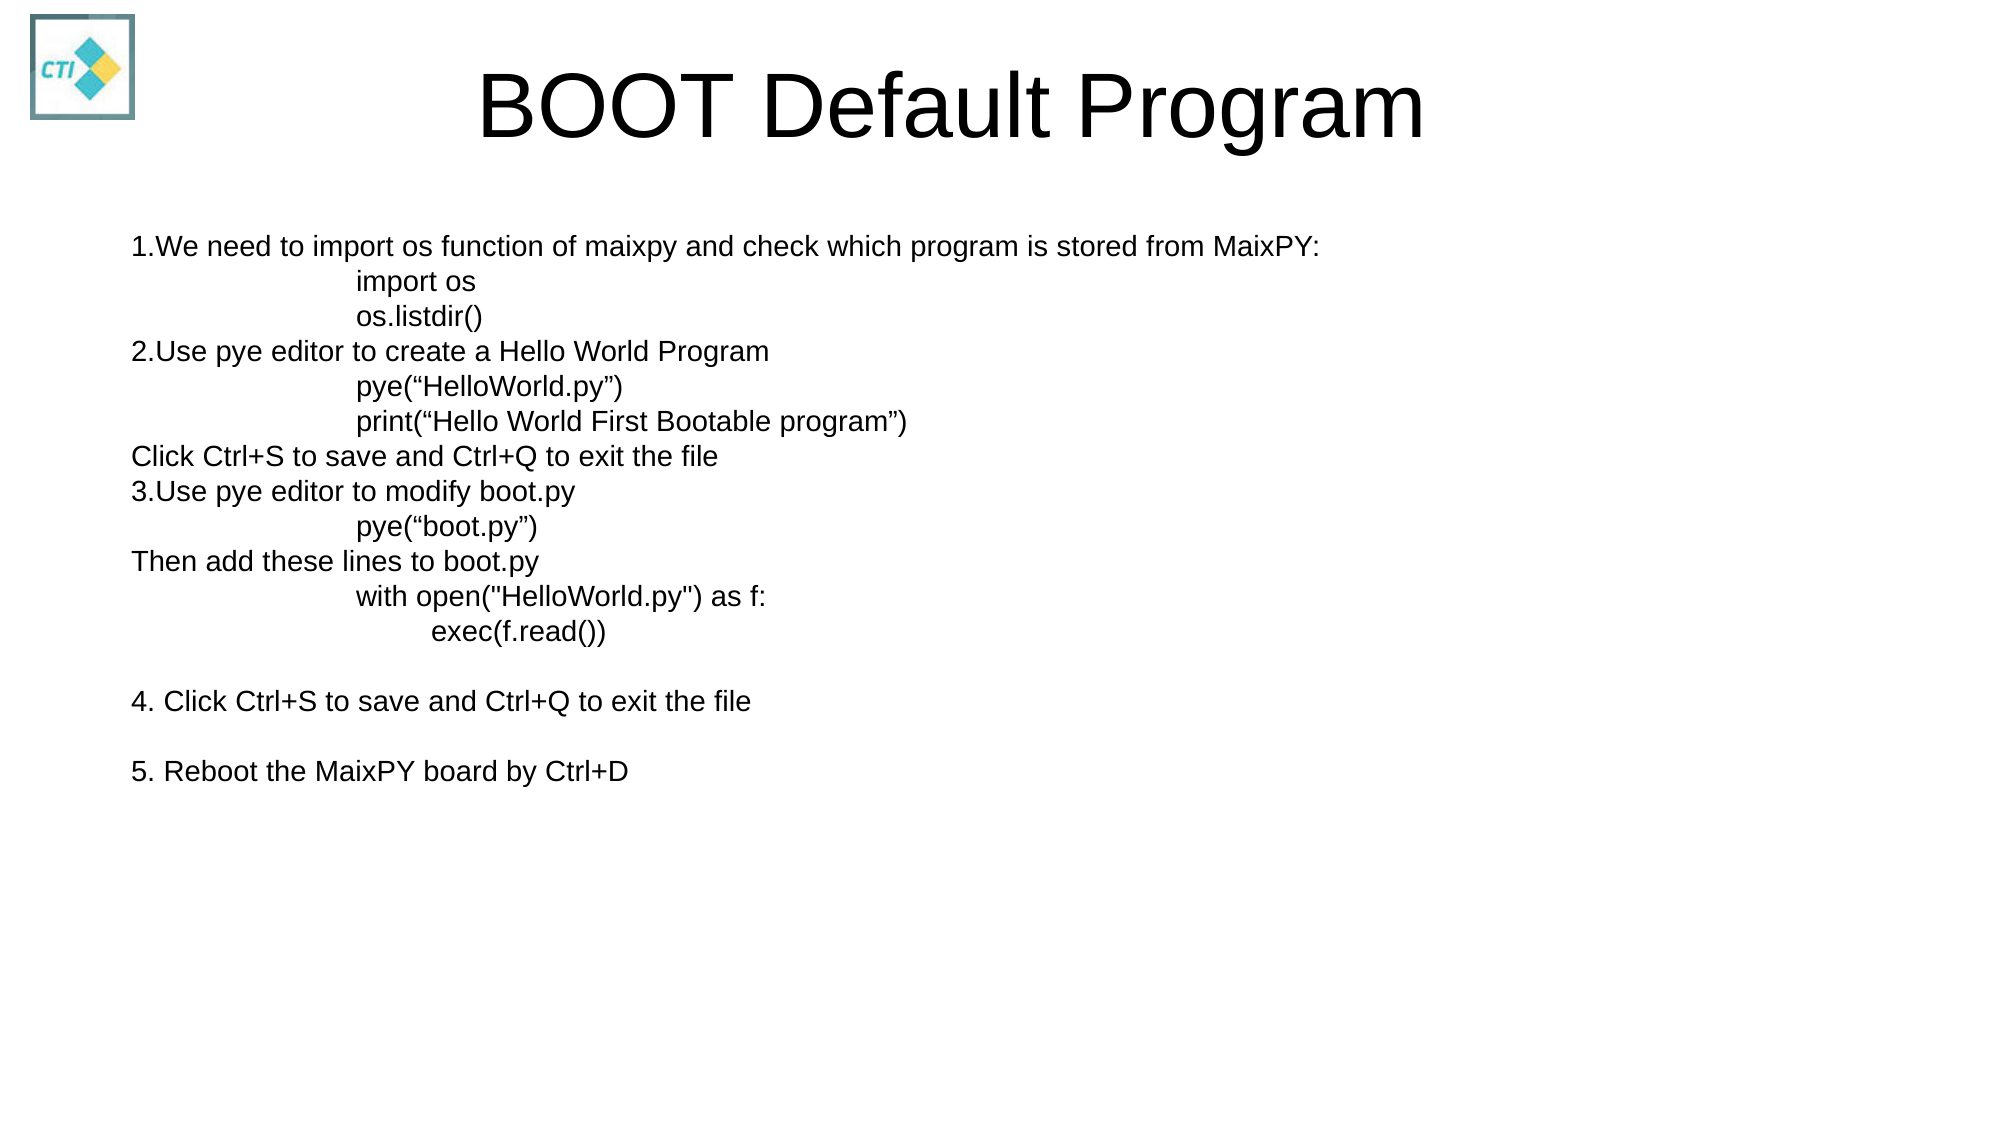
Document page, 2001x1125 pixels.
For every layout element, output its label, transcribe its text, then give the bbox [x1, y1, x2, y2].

text_box 1.We need to import os function of maixpy and check which program is stored from MaixPY: import os os.listdir() 2.Use pye editor to create a Hello World Program pye(“HelloWorld.py”) print(“Hello World First Bootable program”) Click Ctrl+S to save and Ctrl+Q to exit the file 3.Use pye editor to modify boot.py pye(“boot.py”) Then add these lines to boot.py with open("HelloWorld.py") as f: exec(f.read()) 4. Click Ctrl+S to save and Ctrl+Q to exit the file 5. Reboot the MaixPY board by Ctrl+D [116, 212, 1880, 1063]
text_box BOOT Default Program [0, 7, 1665, 195]
